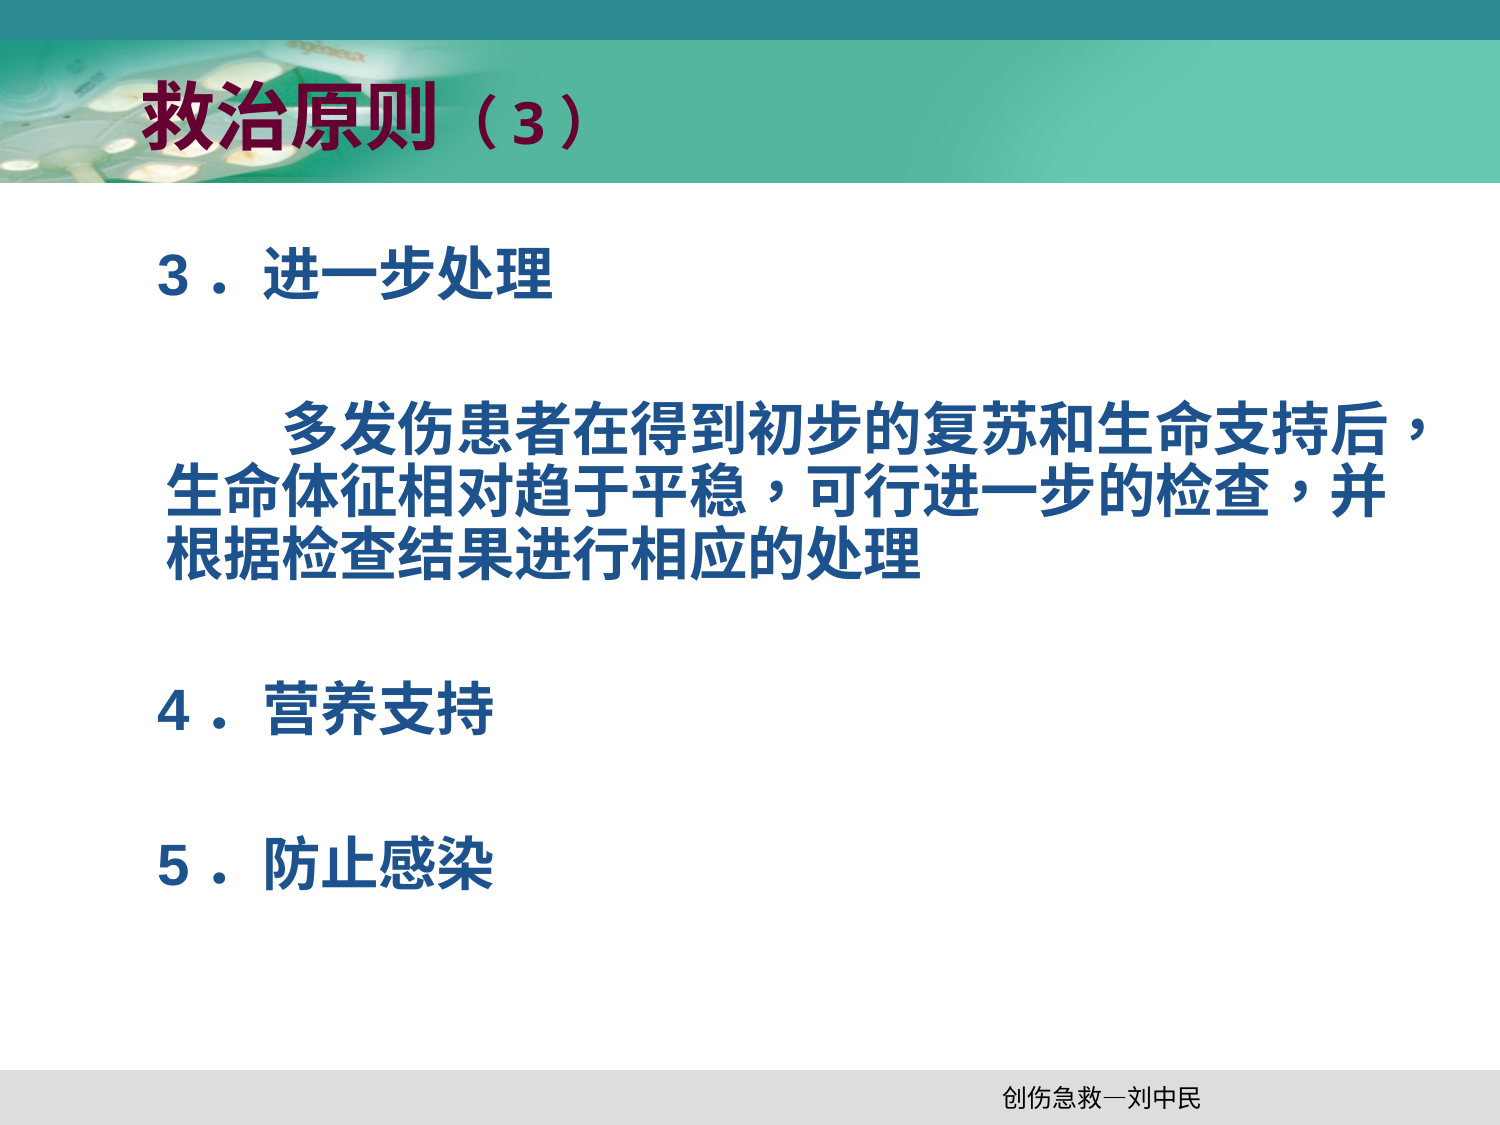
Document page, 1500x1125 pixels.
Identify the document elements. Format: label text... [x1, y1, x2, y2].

list 3．进一步处理 多发伤患者在得到初步的复苏和生命支持后，生命体征相对趋于平稳，可行进一步的检查，并根据检查结果进行相应的处理 4．营养支持 5．防止感染 [37, 237, 1450, 1013]
text_box 创伤急救—刘中民 [987, 1074, 1463, 1125]
text_box 救治原则（3） [125, 62, 1351, 168]
